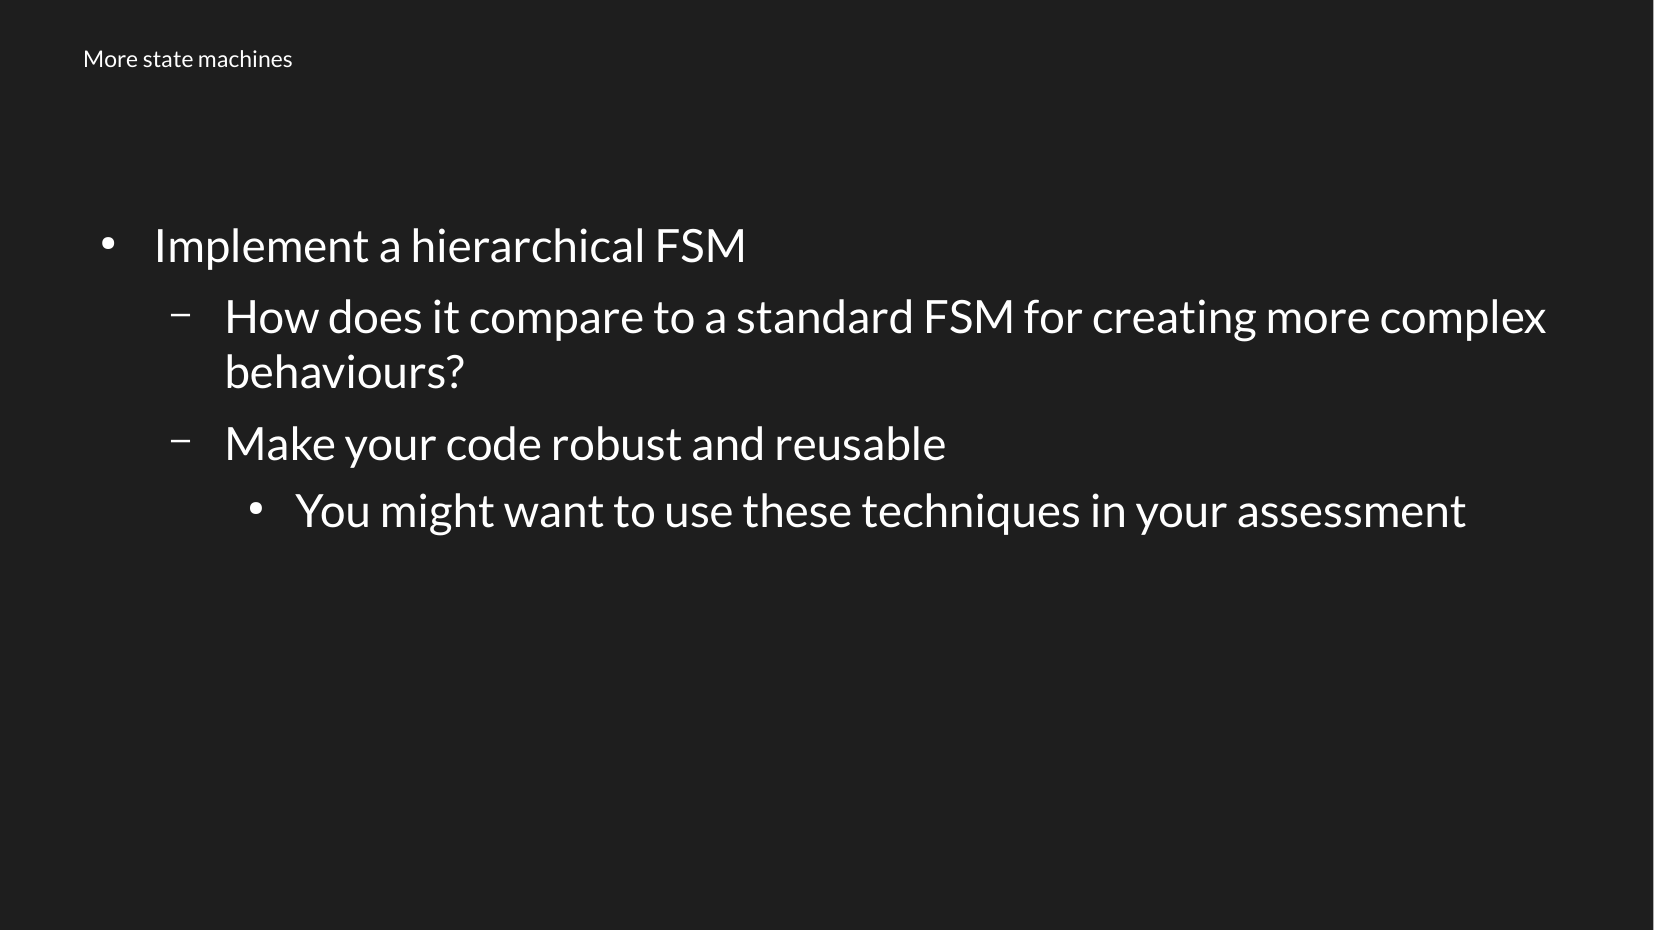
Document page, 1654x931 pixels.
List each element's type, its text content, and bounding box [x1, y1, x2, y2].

title More state machines [83, 0, 1571, 119]
list Implement a hierarchical FSM How does it compare to a standard FSM for creating more complex behaviours? Make your code robust and reusable You might want to use these techniques in your assessment [82, 217, 1571, 839]
